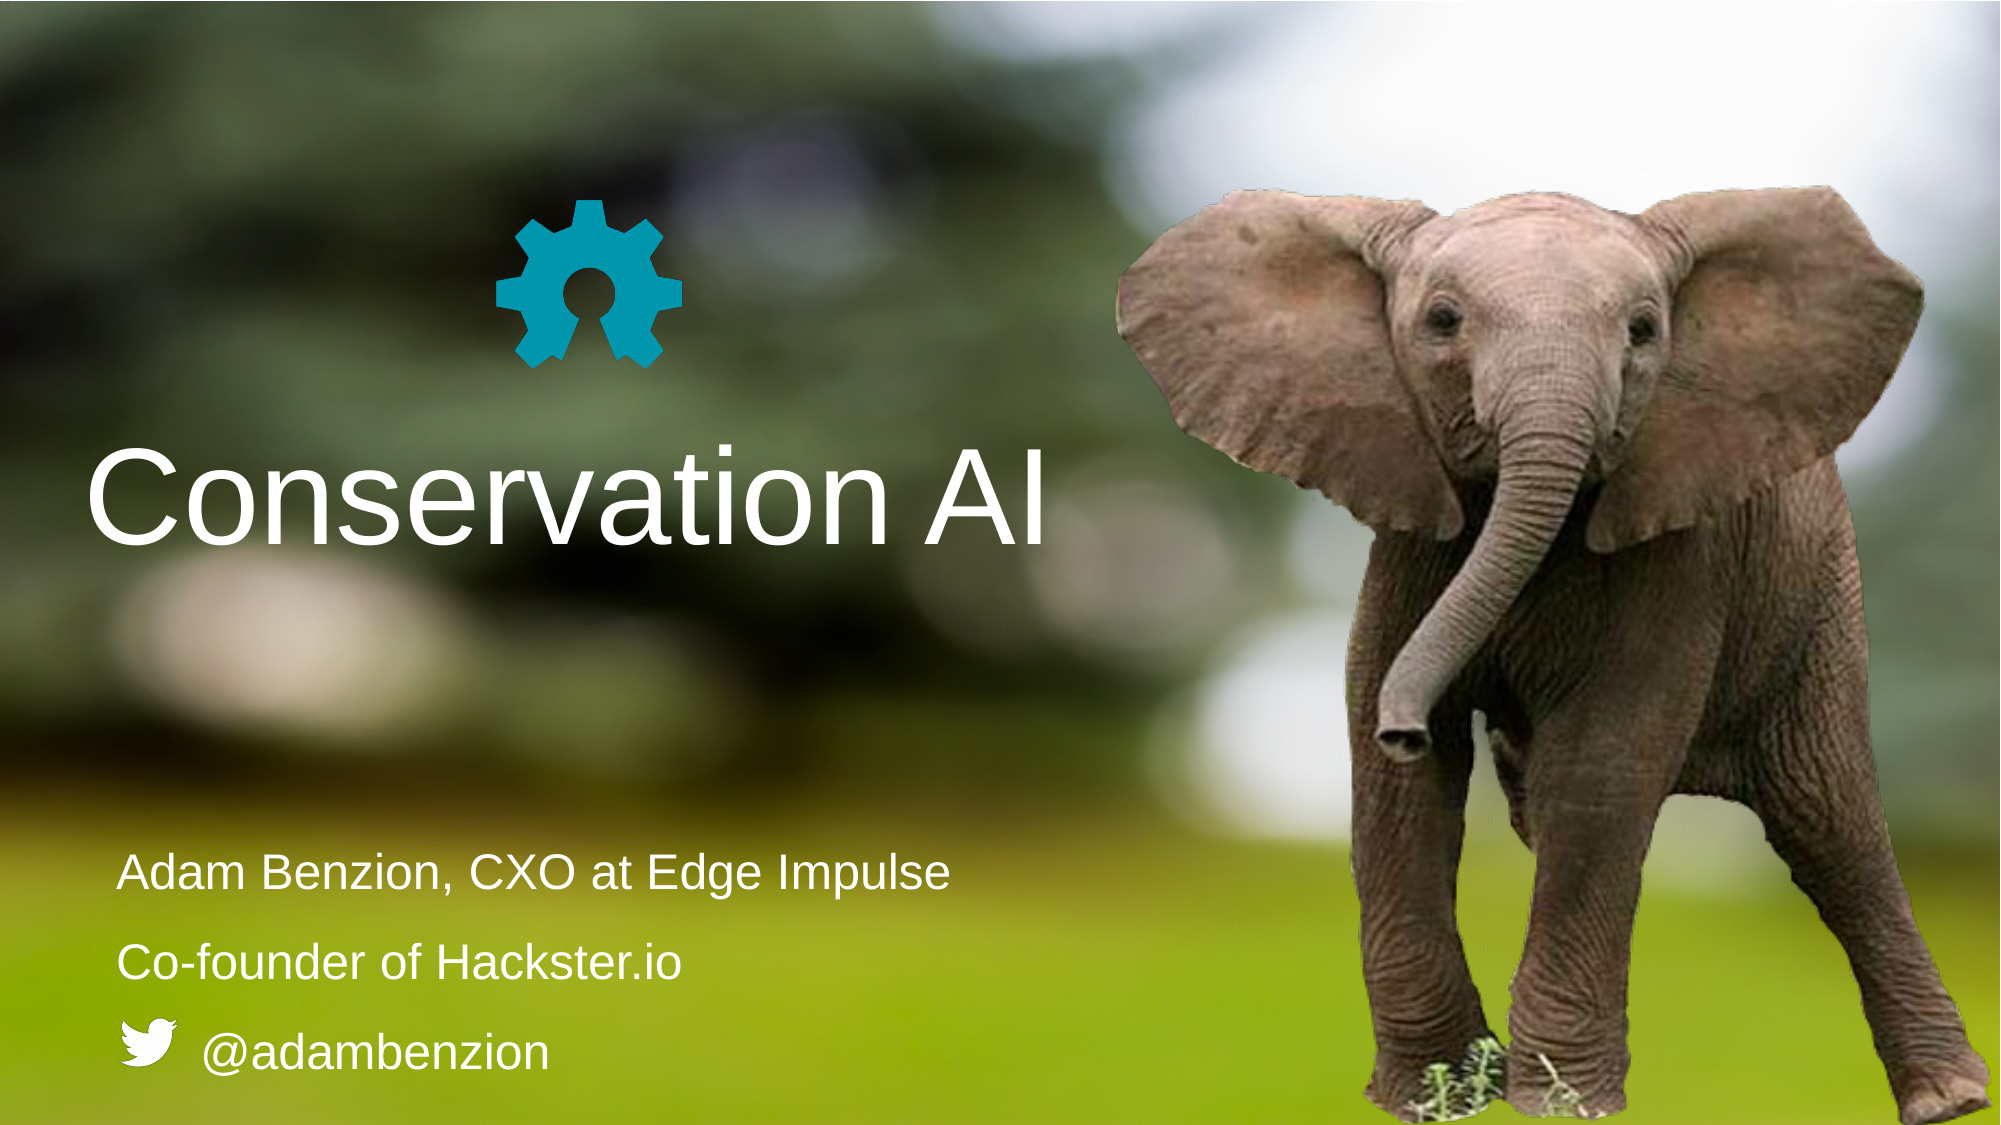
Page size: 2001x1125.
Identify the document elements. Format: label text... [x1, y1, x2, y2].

text_box Conservation AI [68, 316, 1207, 428]
picture [0, 0, 2000, 1125]
text_box Adam Benzion, CXO at Edge Impulse Co-founder of Hackster.io @adambenzion [101, 801, 1077, 913]
